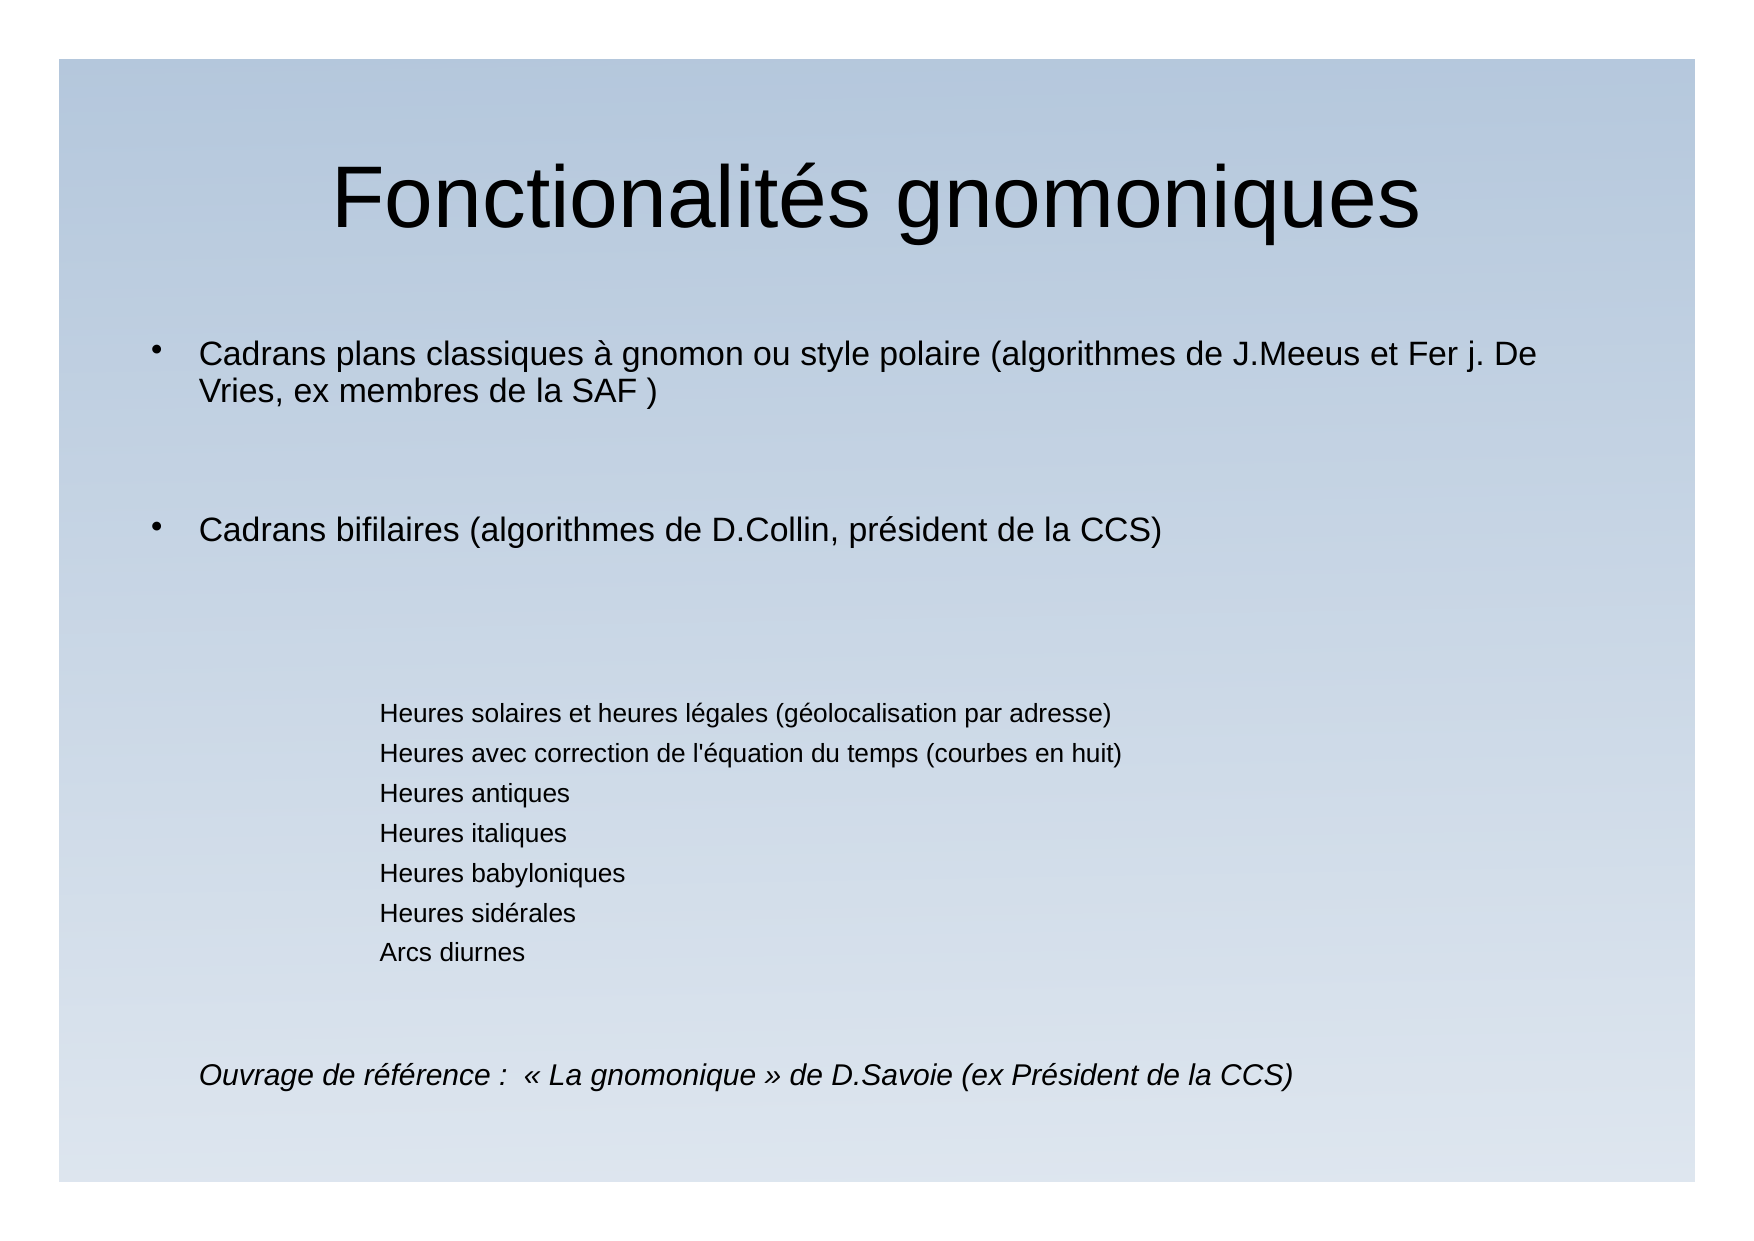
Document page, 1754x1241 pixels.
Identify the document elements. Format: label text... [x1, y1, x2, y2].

title Fonctionalités gnomoniques [140, 103, 1614, 292]
list Cadrans plans classiques à gnomon ou style polaire (algorithmes de J.Meeus et Fer j. De Vries, ex membres de la SAF ) Cadrans bifilaires (algorithmes de D.Collin, président de la CCS) Heures solaires et heures légales (géolocalisation par adresse) Heures avec correction de l'équation du temps (courbes en huit) Heures antiques Heures italiques Heures babyloniques Heures sidérales Arcs diurnes Ouvrage de référence : « La gnomonique » de D.Savoie (ex Président de la CCS) [135, 334, 1608, 1092]
